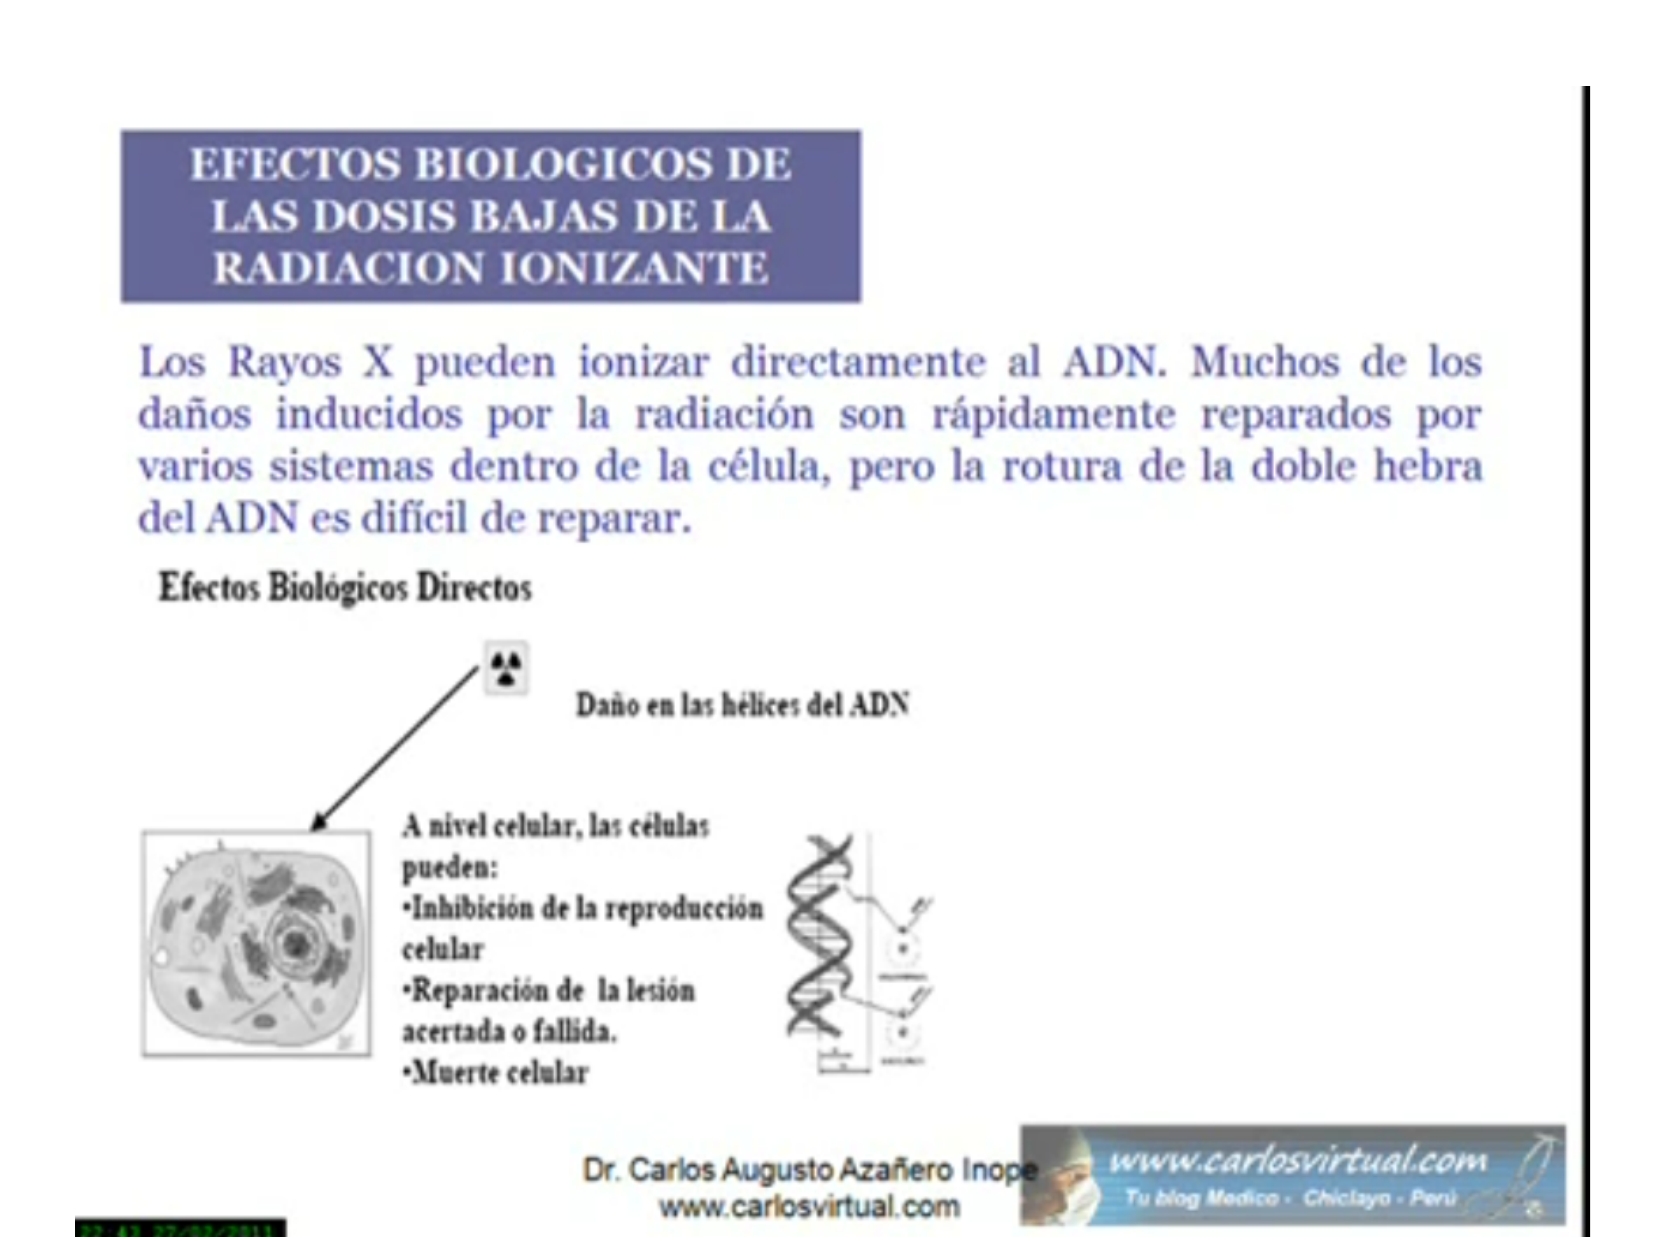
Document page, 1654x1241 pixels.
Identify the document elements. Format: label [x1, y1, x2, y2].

picture [75, 86, 1591, 1237]
